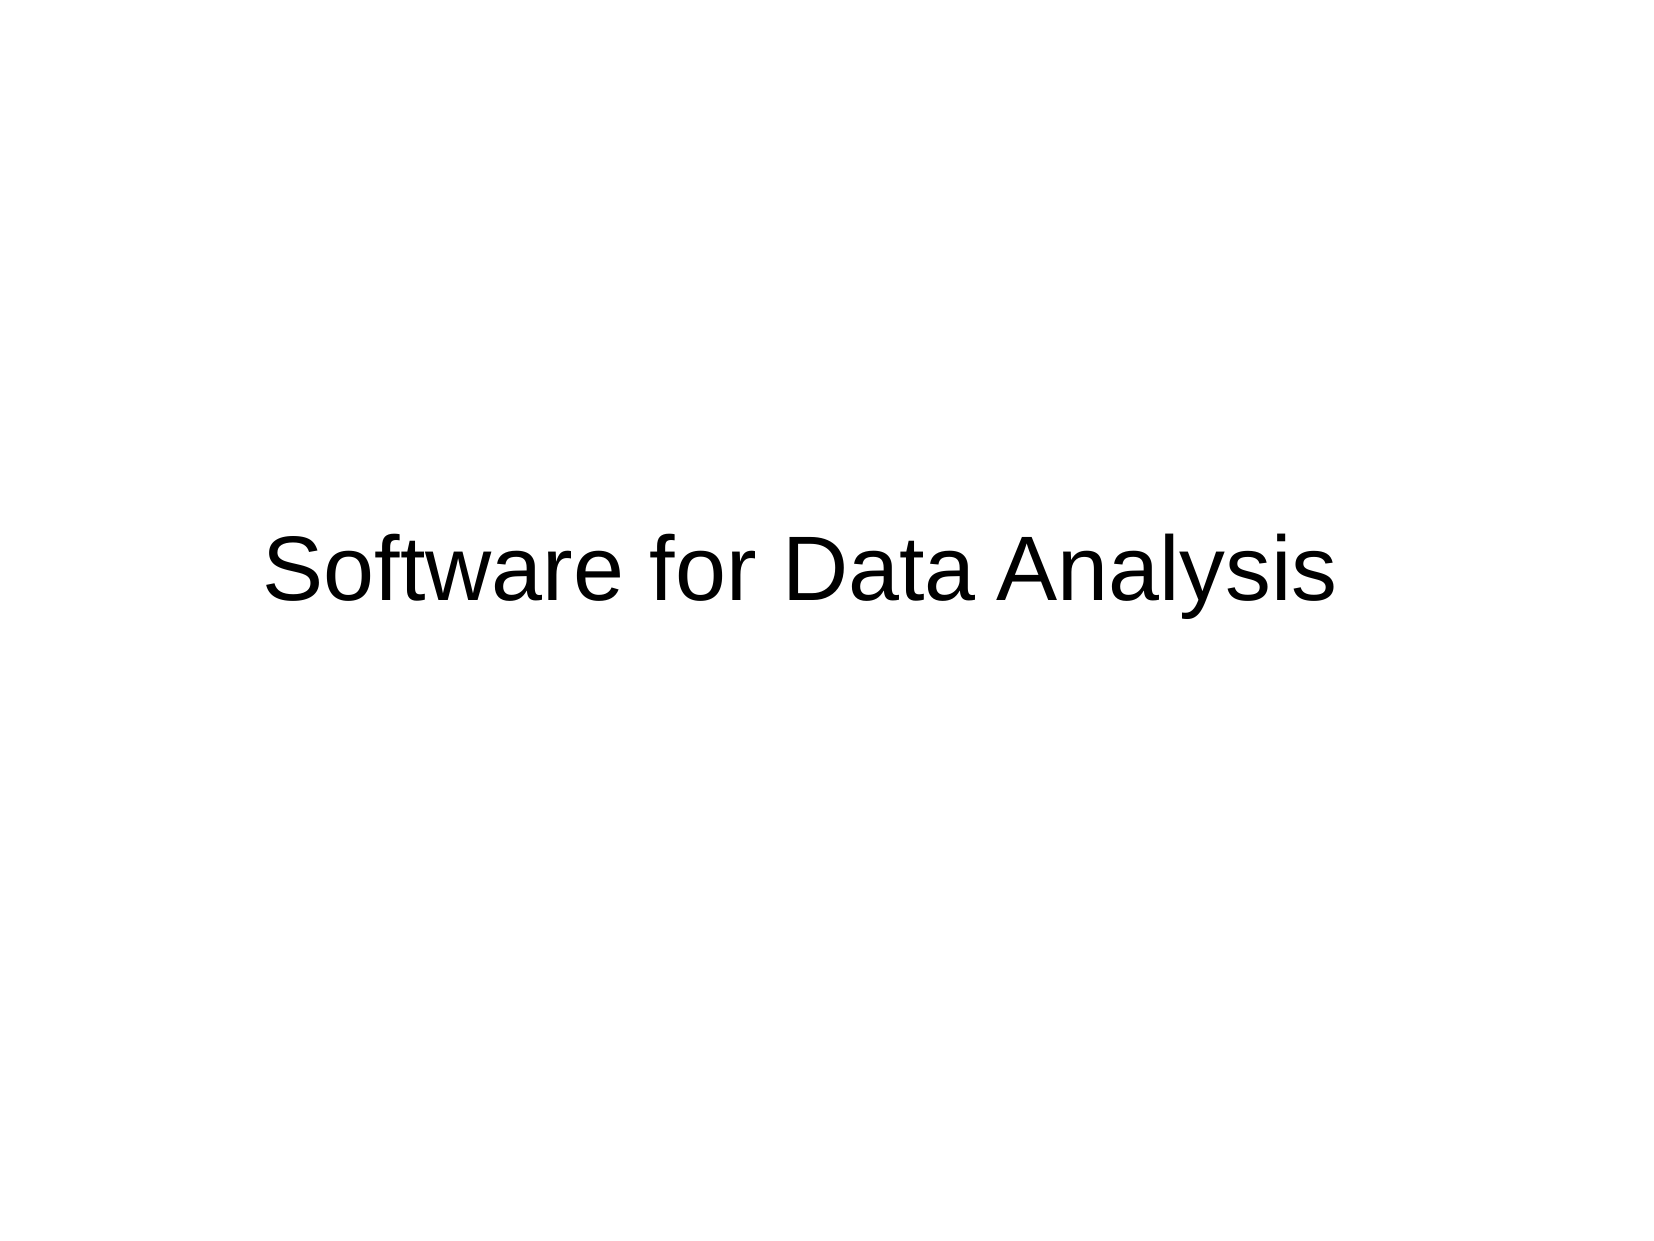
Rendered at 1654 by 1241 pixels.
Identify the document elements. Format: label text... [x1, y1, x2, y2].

title Software for Data Analysis [56, 465, 1546, 673]
